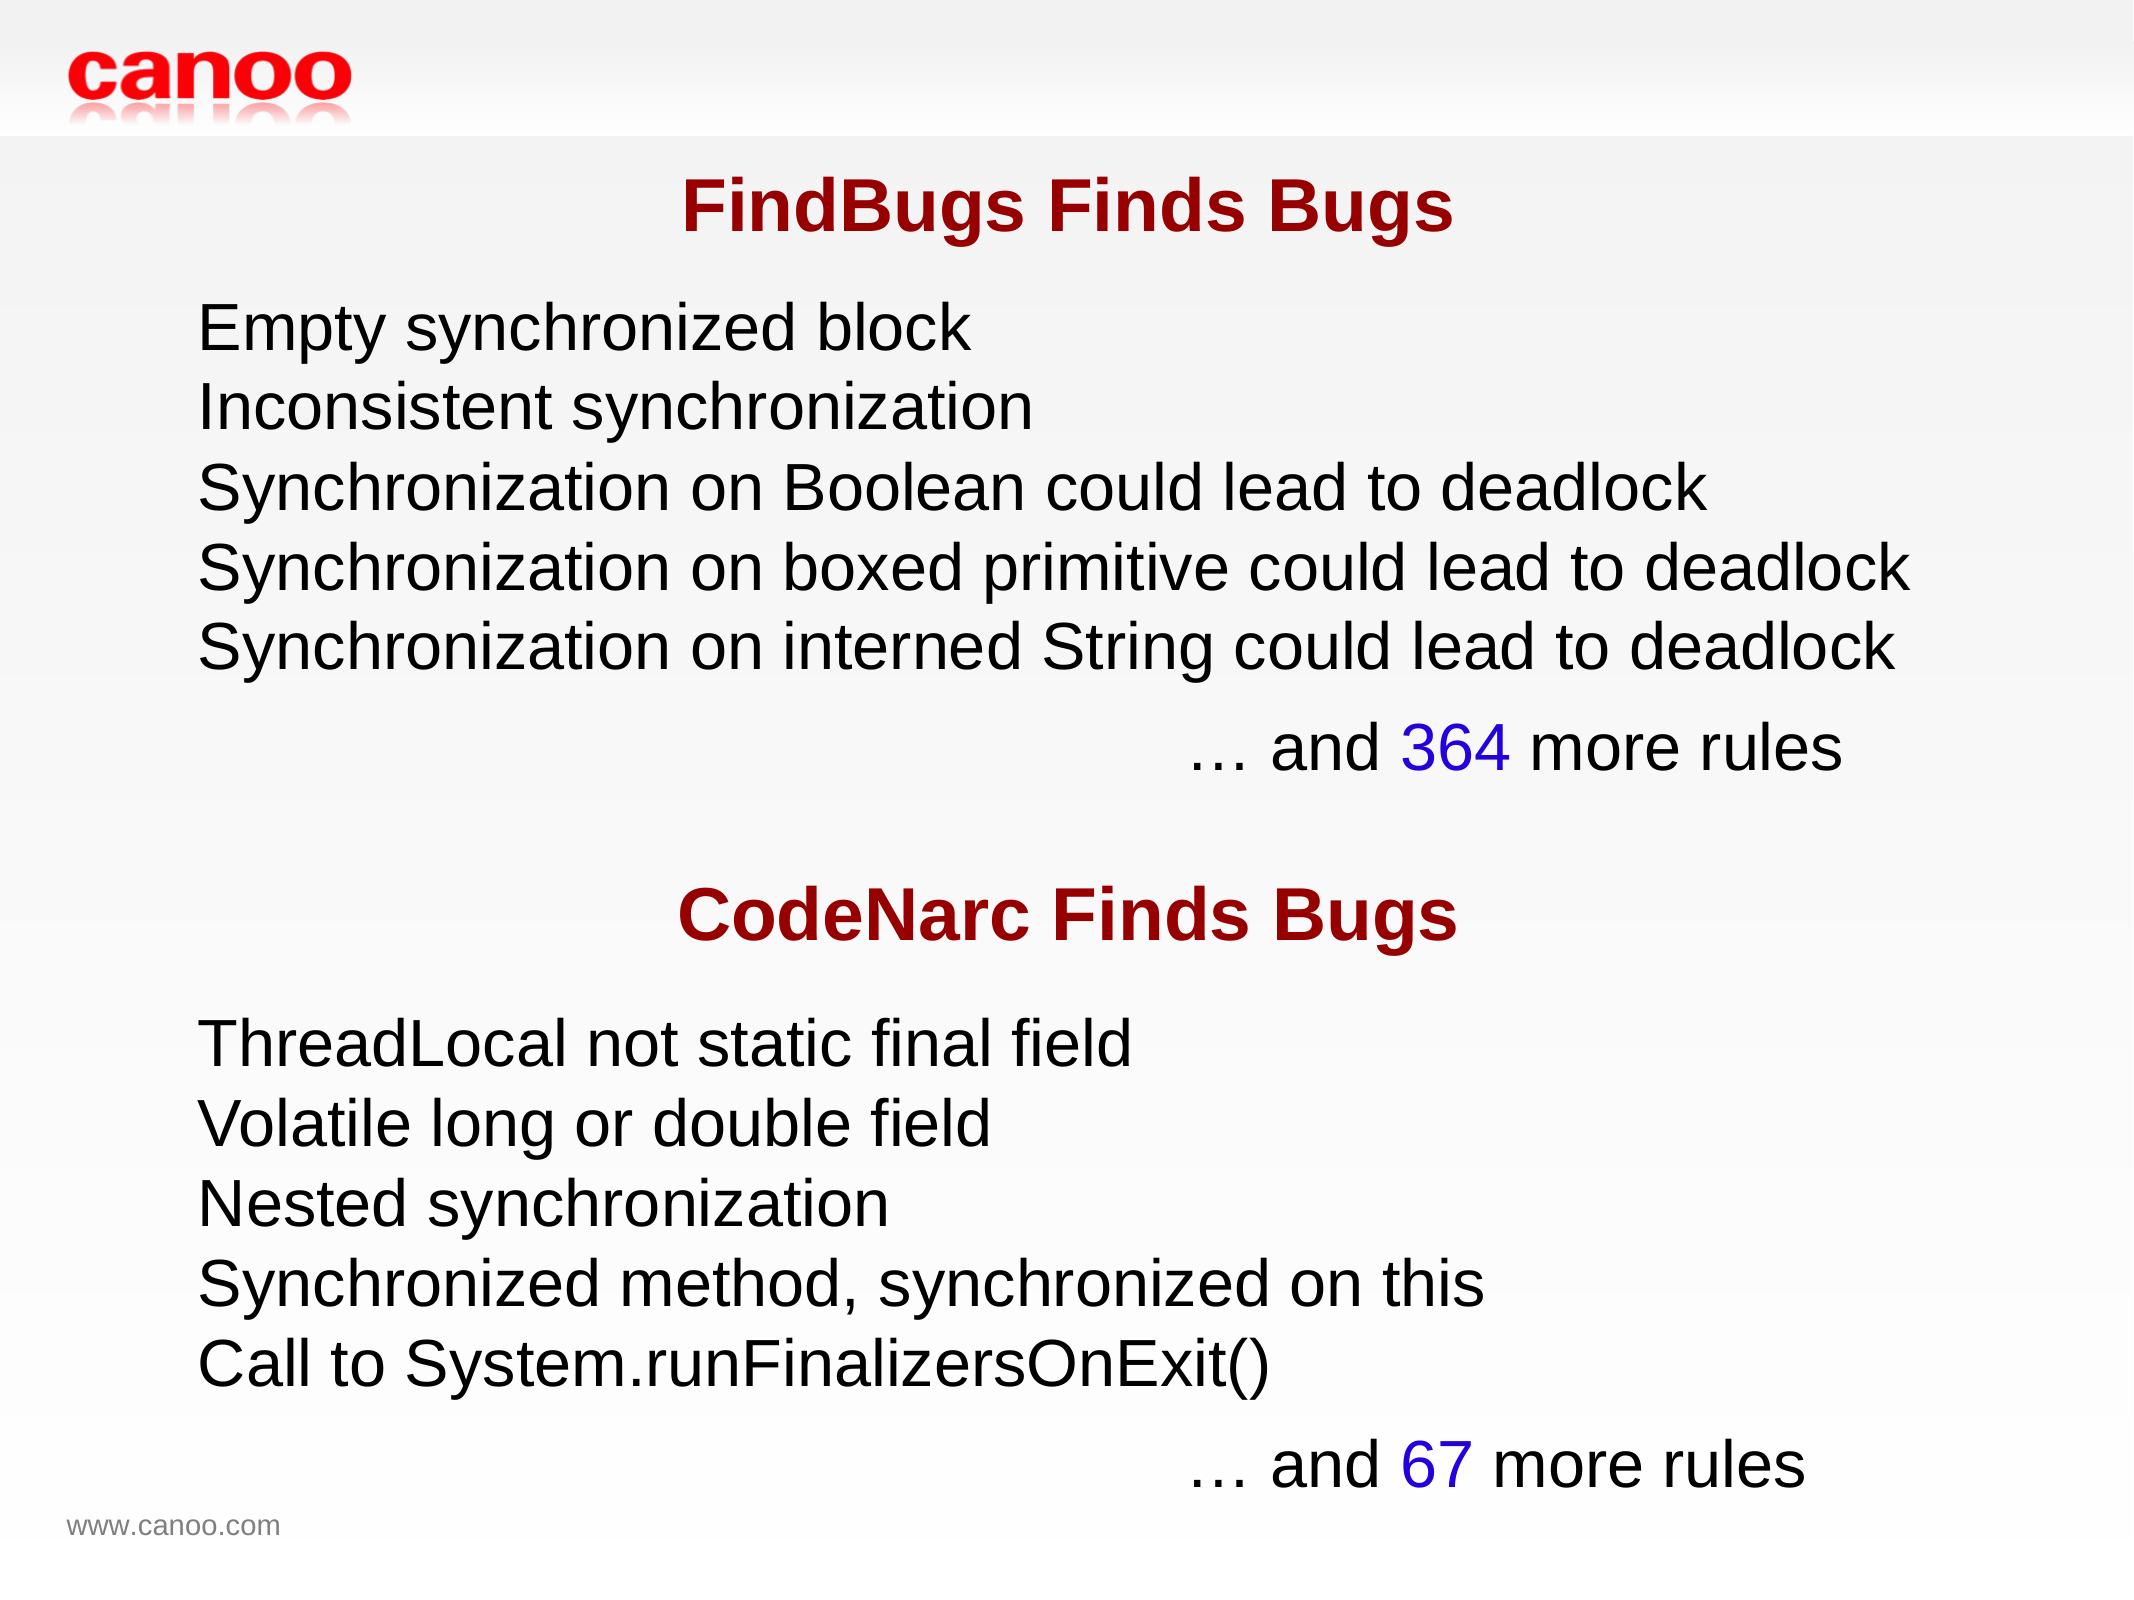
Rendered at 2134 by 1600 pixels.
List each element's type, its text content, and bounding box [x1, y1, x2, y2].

text_box Empty synchronized block Inconsistent synchronization Synchronization on Boolean could lead to deadlock Synchronization on boxed primitive could lead to deadlock Synchronization on interned String could lead to deadlock … and 364 more rules [197, 283, 1936, 856]
picture [65, 48, 353, 147]
title FindBugs Finds Bugs [62, 147, 2075, 257]
text_box ThreadLocal not static final field Volatile long or double field Nested synchronization Synchronized method, synchronized on this Call to System.runFinalizersOnExit() … and 67 more rules [197, 999, 1936, 1582]
title CodeNarc Finds Bugs [62, 856, 2076, 965]
